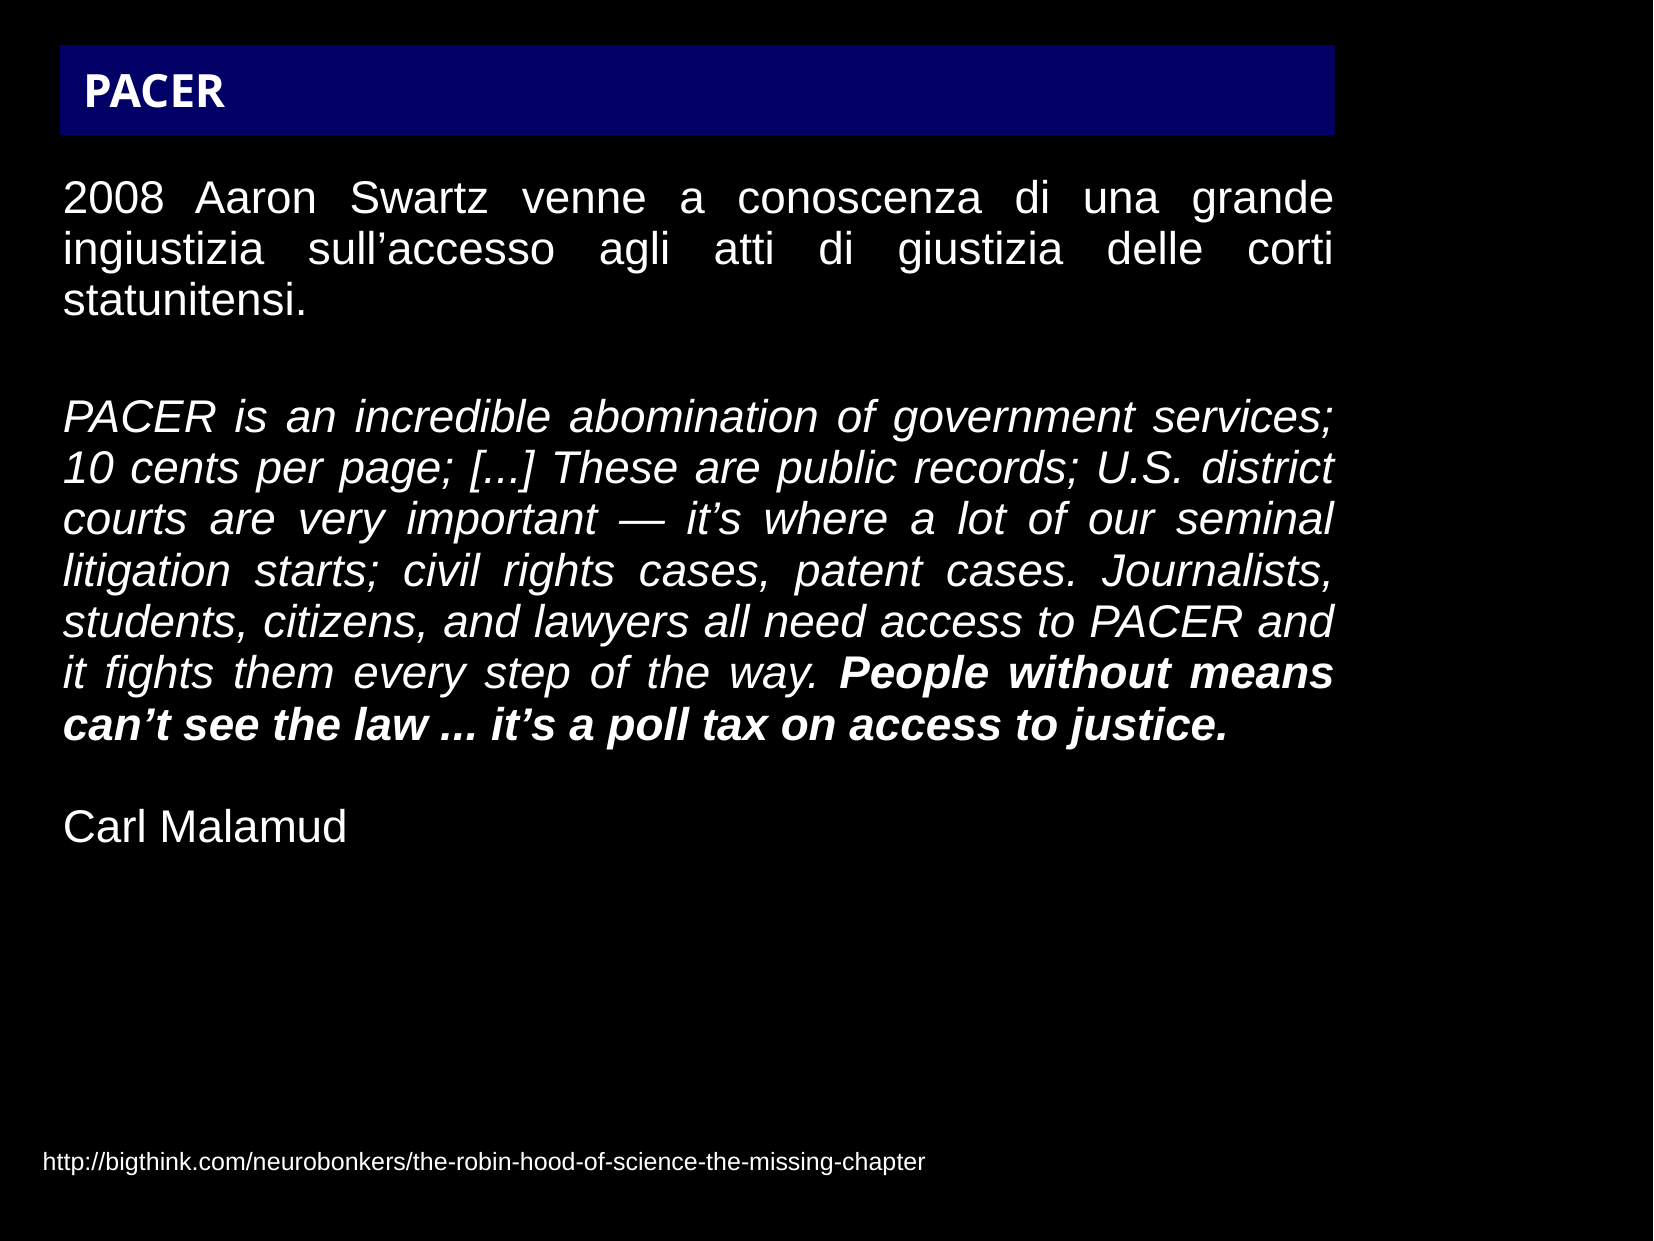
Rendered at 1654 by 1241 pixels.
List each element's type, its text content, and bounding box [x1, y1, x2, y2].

text_box http://bigthink.com/neurobonkers/the-robin-hood-of-science-the-missing-chapter [27, 1140, 1603, 1211]
text_box PACER is an incredible abomination of government services; 10 cents per page; [...] These are public records; U.S. district courts are very important — it’s where a lot of our seminal litigation starts; civil rights cases, patent cases. Journalists, students, citizens, and lawyers all need access to PACER and it fights them every step of the way. People without means can’t see the law ... it’s a poll tax on access to justice. Carl Malamud [48, 383, 1351, 860]
text_box 2008 Aaron Swartz venne a conoscenza di una grande ingiustizia sull’accesso agli atti di giustizia delle corti statunitensi. [48, 164, 1351, 373]
list PACER [59, 45, 1335, 136]
